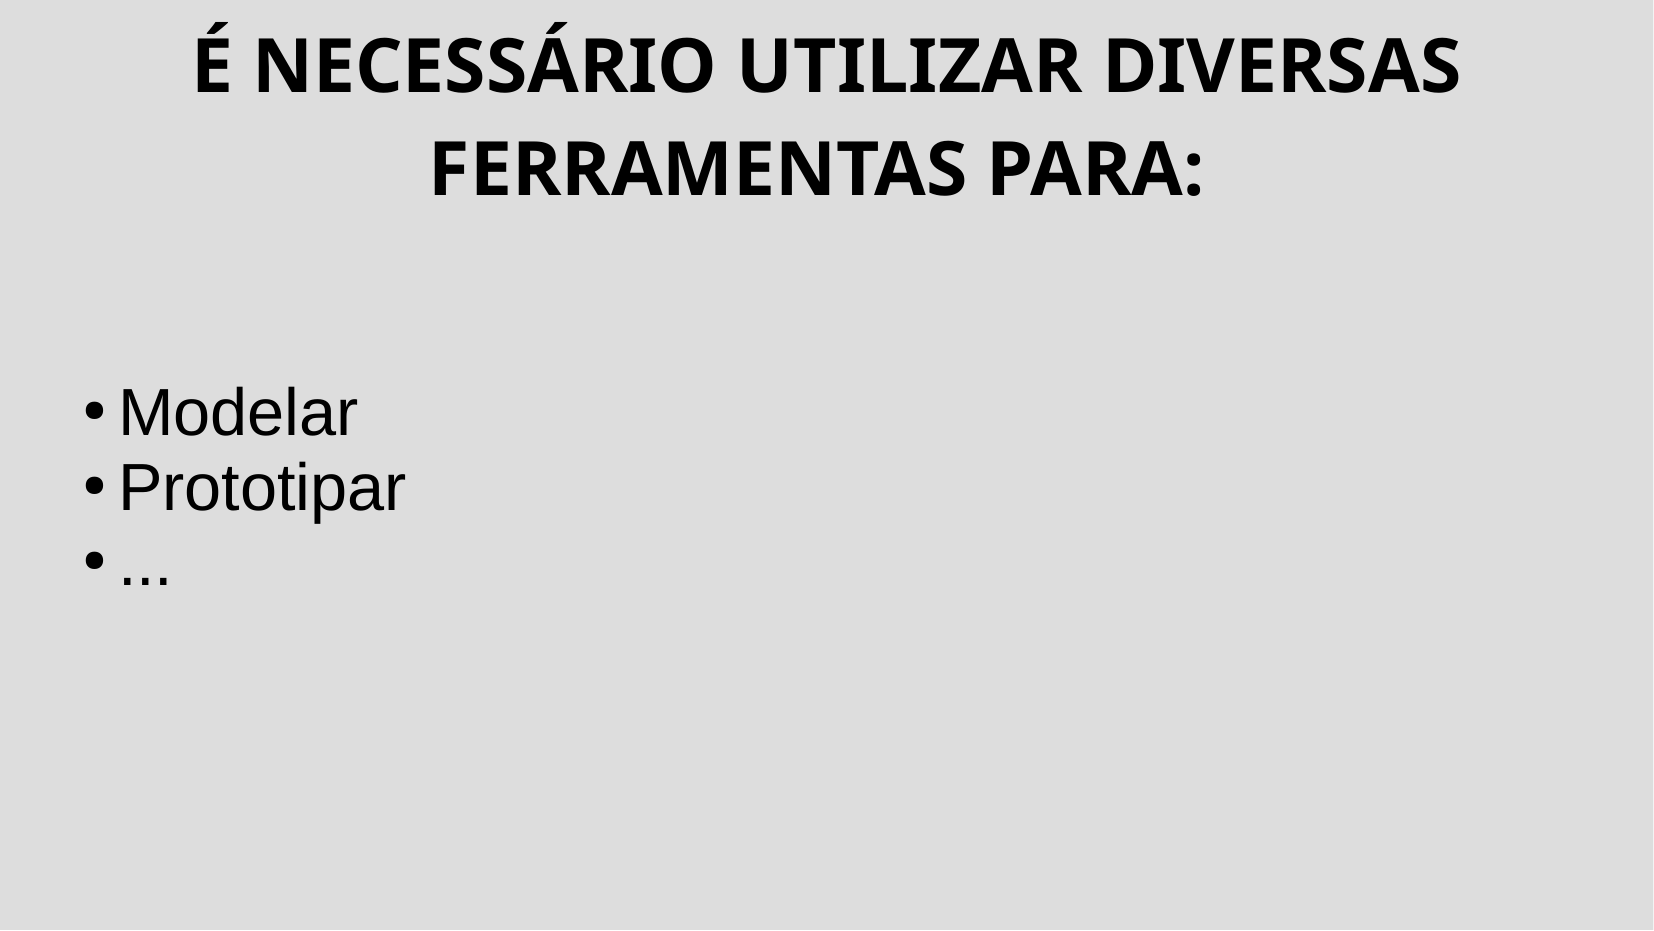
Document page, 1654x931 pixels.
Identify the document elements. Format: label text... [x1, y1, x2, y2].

title É NECESSÁRIO UTILIZAR DIVERSAS FERRAMENTAS PARA: [82, 12, 1571, 218]
subtitle Modelar Prototipar ... [82, 218, 1571, 758]
